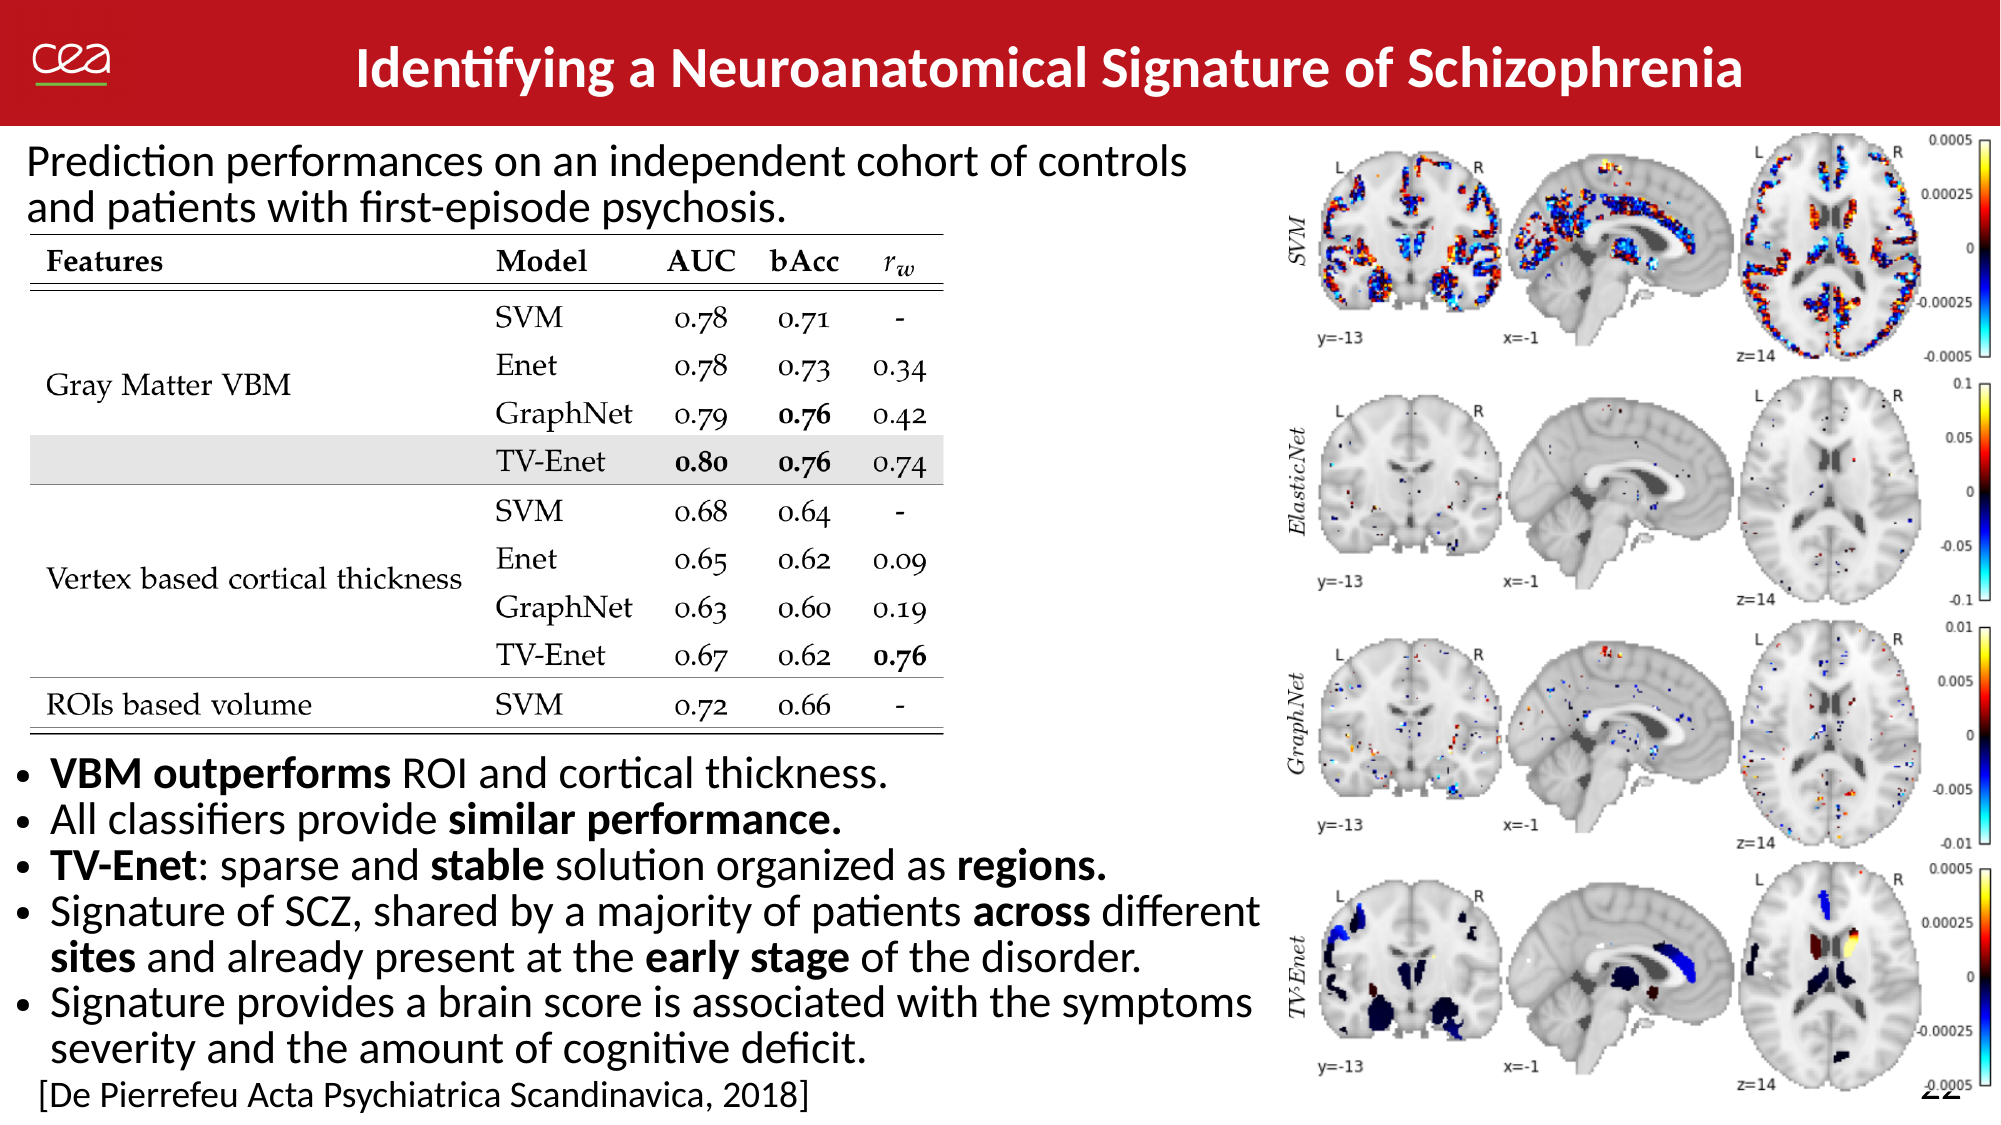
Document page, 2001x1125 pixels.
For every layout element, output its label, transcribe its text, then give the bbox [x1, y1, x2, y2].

text_box Identifying a Neuroanatomical Signature of Schizophrenia [120, 3, 1980, 124]
picture [30, 242, 946, 737]
picture [9, 8, 120, 109]
picture [1287, 132, 1992, 1092]
text_box Prediction performances on an independent cohort of controls and patients with first-episode psychosis. [11, 135, 1261, 242]
text_box VBM outperforms ROI and cortical thickness. All classifiers provide similar performance. TV-Enet: sparse and stable solution organized as regions. Signature of SCZ, shared by a majority of patients across different sites and already present at the early stage of the disorder. Signature provides a brain score is associated with the symptoms severity and the amount of cognitive deficit. [0, 747, 1306, 1093]
text_box [De Pierrefeu Acta Psychiatrica Scandinavica, 2018] [23, 1072, 826, 1125]
